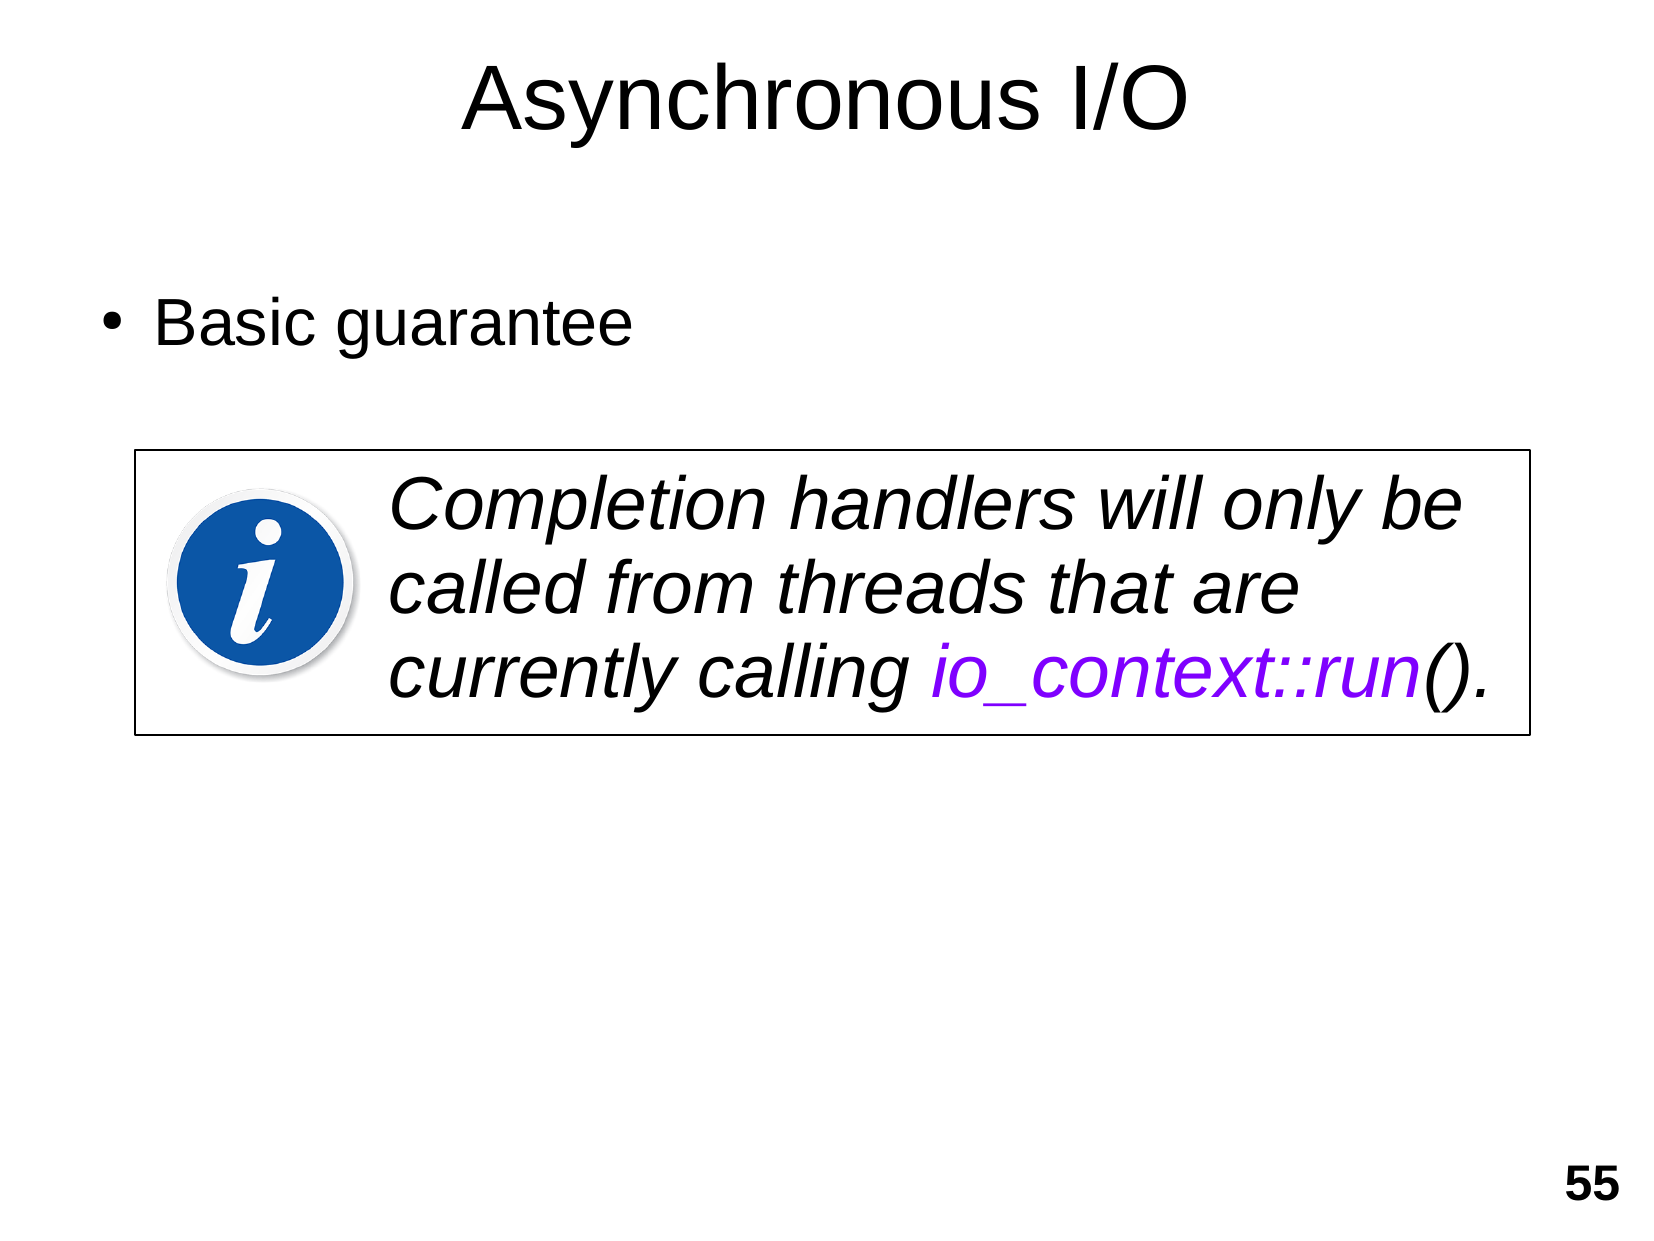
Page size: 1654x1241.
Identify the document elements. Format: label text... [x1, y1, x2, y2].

list Basic guarantee [82, 285, 1571, 361]
text_box Completion handlers will only be called from threads that are currently calling io_context::run(). [374, 454, 1515, 720]
title Asynchronous I/O [82, 15, 1571, 181]
picture [165, 487, 361, 683]
text_box [135, 450, 1531, 736]
